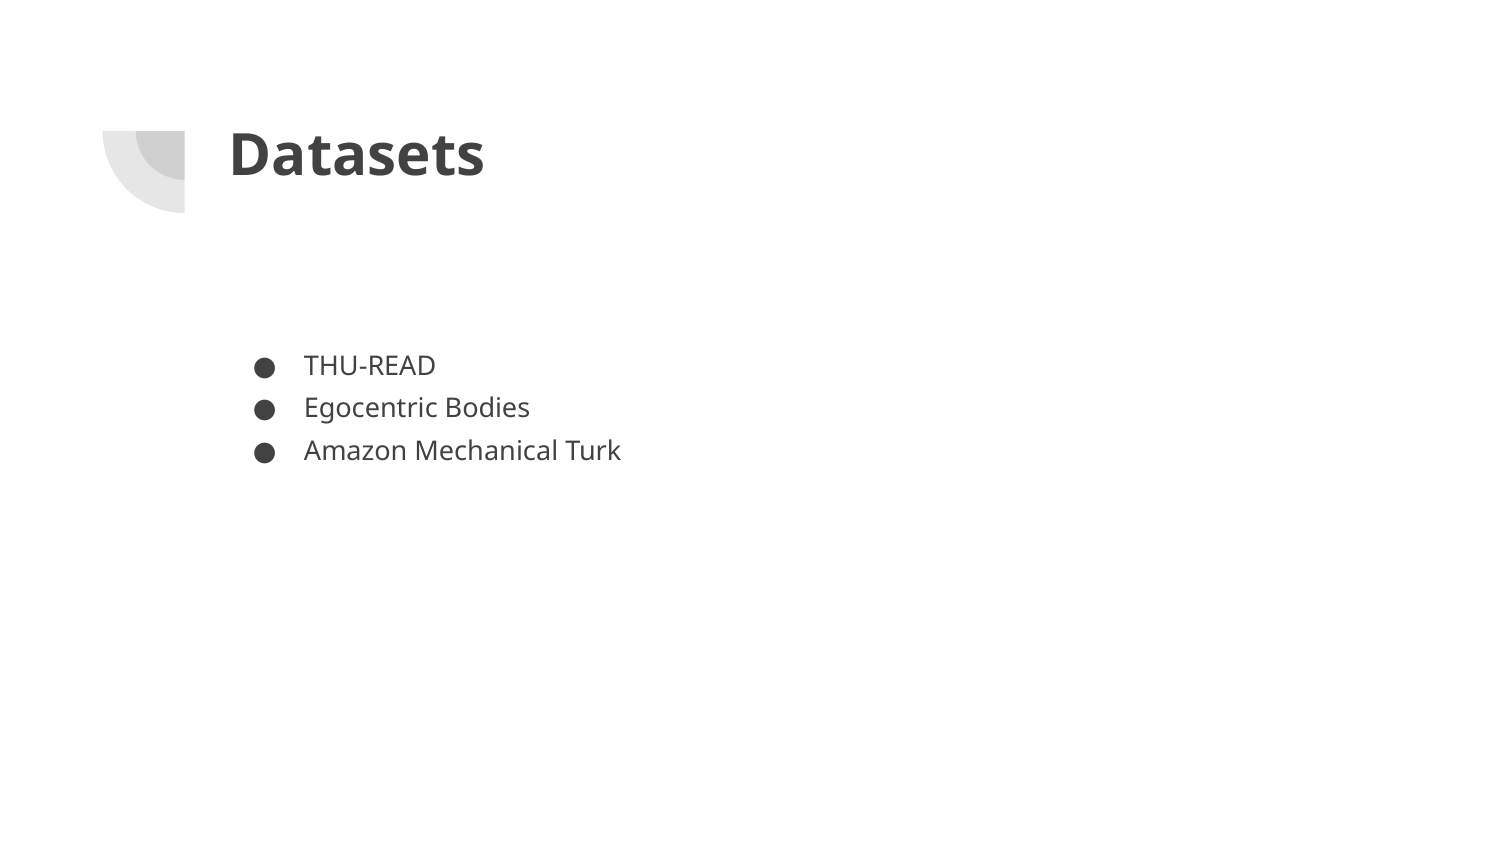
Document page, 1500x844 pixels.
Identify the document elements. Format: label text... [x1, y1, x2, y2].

title Datasets [213, 98, 1368, 263]
list THU-READ Egocentric Bodies Amazon Mechanical Turk [213, 326, 1368, 744]
